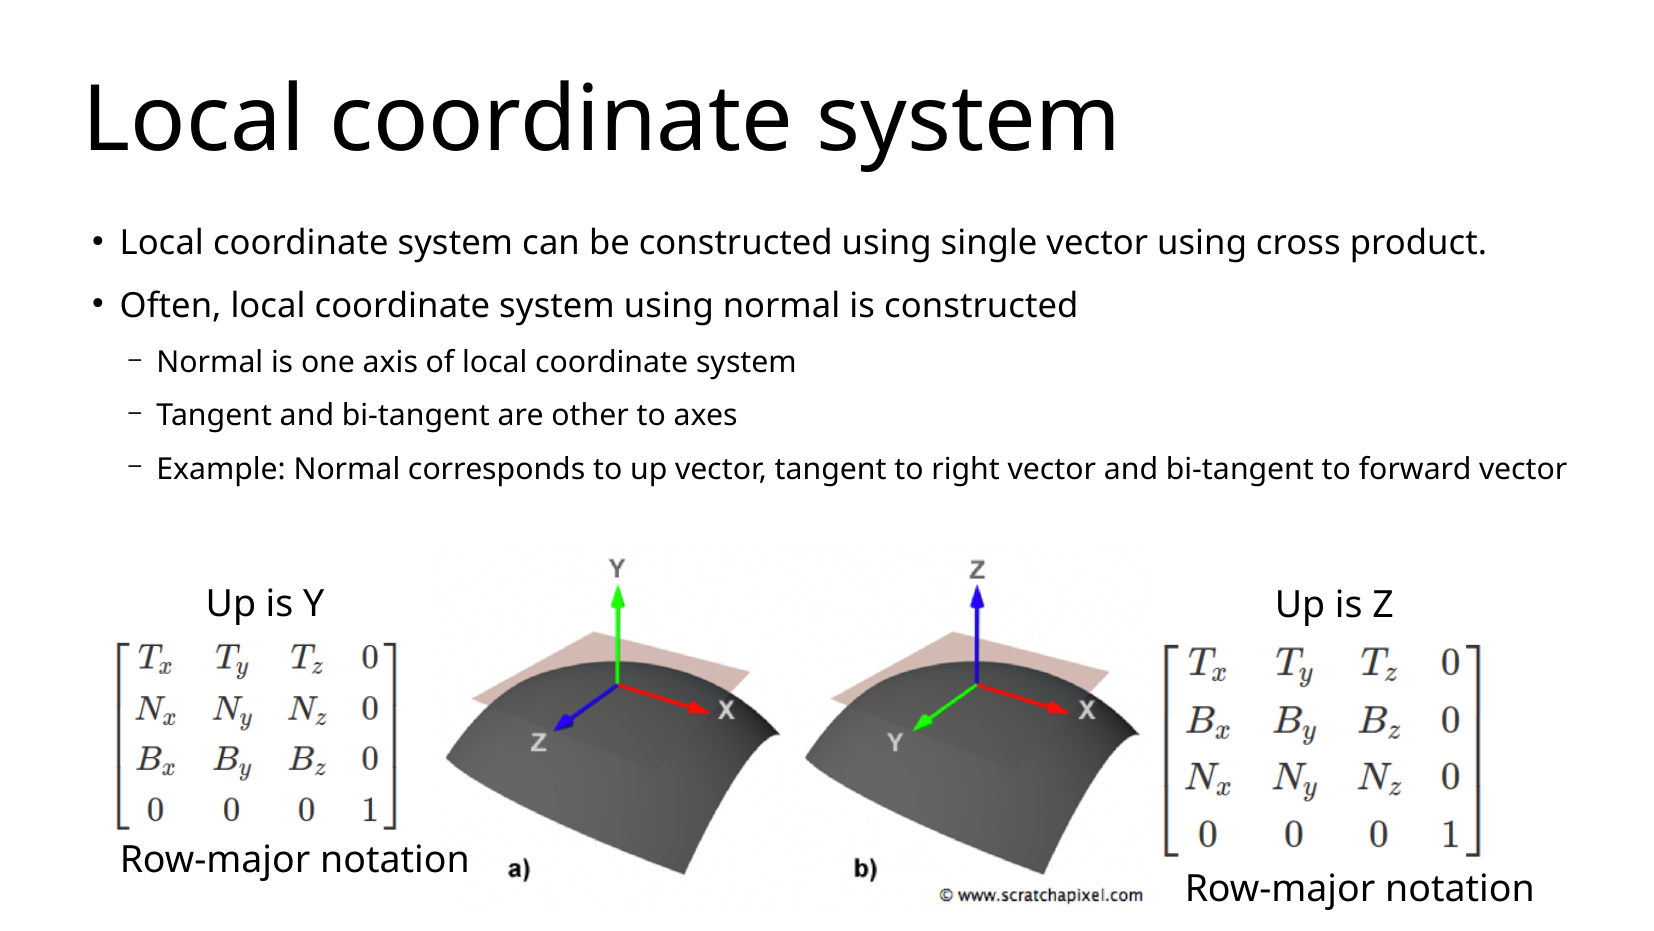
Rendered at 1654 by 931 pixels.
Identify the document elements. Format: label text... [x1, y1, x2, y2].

text_box Row-major notation [1170, 853, 1561, 916]
text_box Row-major notation [105, 825, 496, 887]
text_box Up is Z [1260, 570, 1385, 632]
title Local coordinate system [82, 37, 1571, 193]
list Local coordinate system can be constructed using single vector using cross product. Often, local coordinate system using normal is constructed Normal is one axis of local coordinate system Tangent and bi-tangent are other to axes Example: Normal corresponds to up vector, tangent to right vector and bi-tangent to forward vector [82, 217, 1571, 526]
picture [430, 535, 1501, 916]
text_box Up is Y [190, 568, 316, 631]
picture [105, 629, 405, 825]
